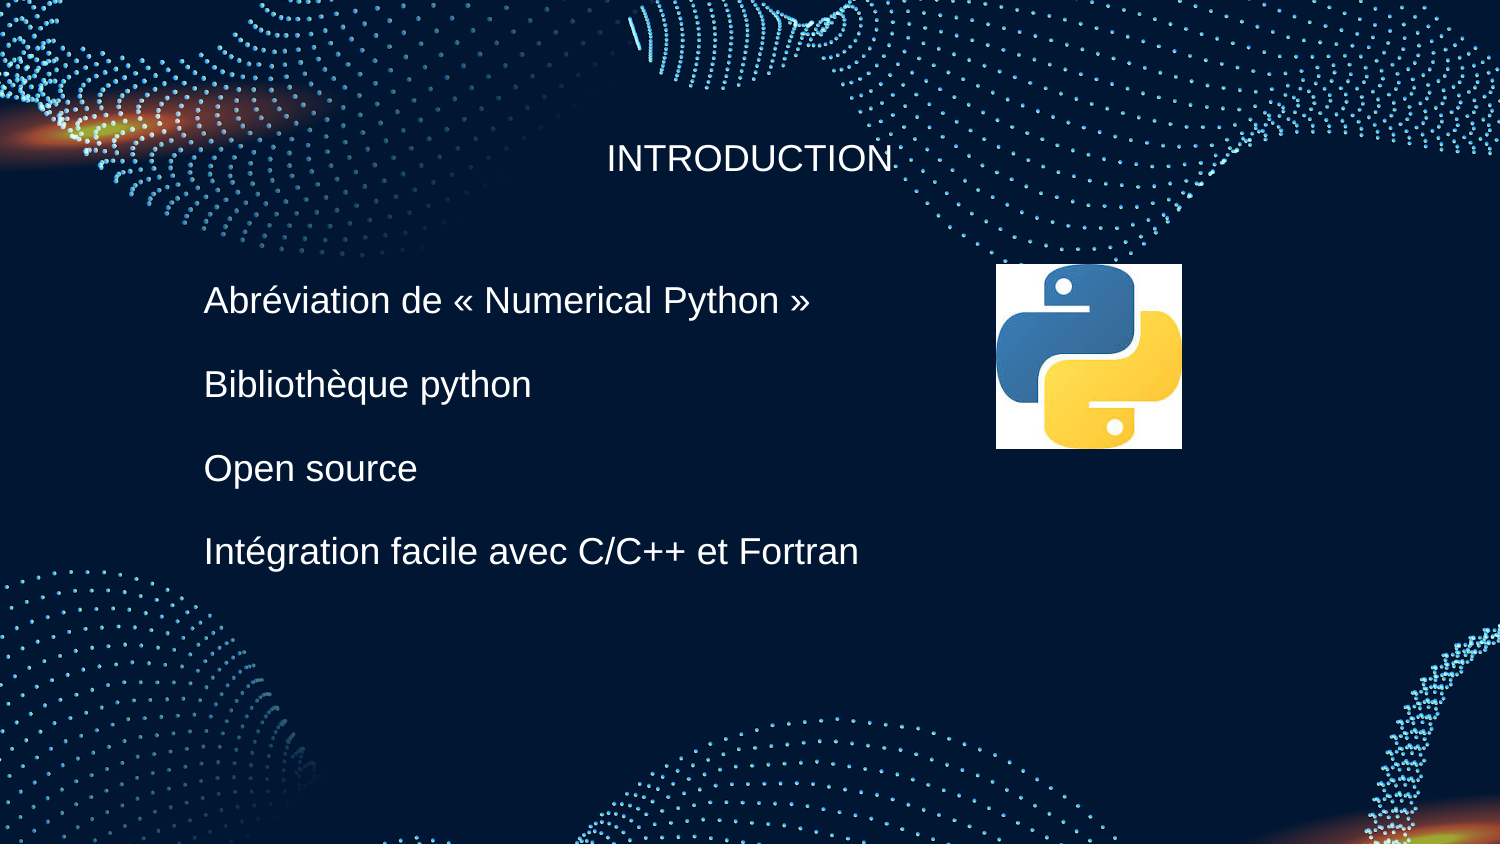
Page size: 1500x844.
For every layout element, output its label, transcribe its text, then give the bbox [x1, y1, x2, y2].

text_box INTRODUCTION [0, 129, 1500, 211]
text_box Abréviation de « Numerical Python » Bibliothèque python Open source Intégration facile avec C/C++ et Fortran [188, 271, 910, 749]
picture [0, 211, 1500, 844]
picture [0, 0, 1500, 129]
